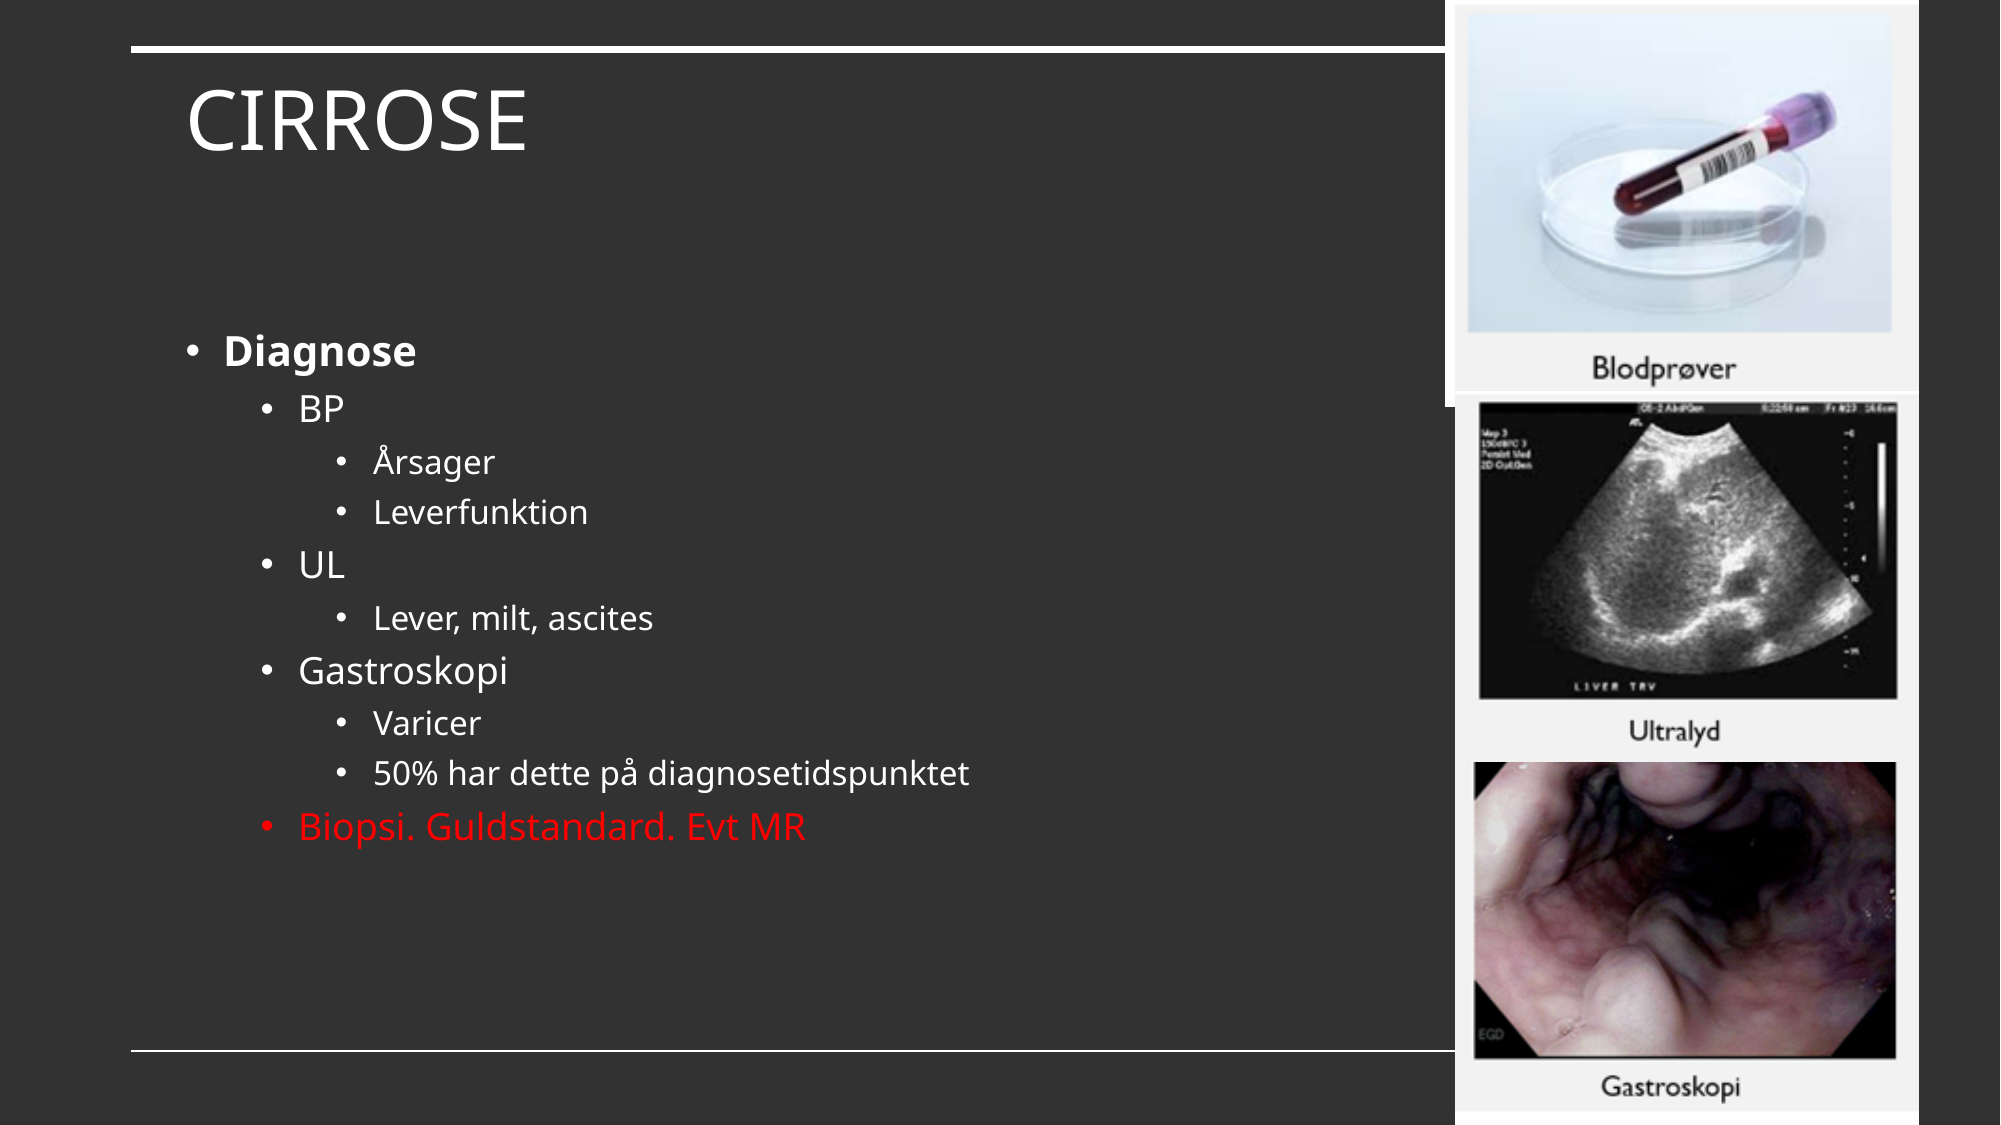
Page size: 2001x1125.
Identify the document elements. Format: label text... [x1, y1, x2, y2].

picture [1445, 0, 1919, 1125]
title Cirrose [170, 59, 1445, 278]
list Diagnose BP Årsager Leverfunktion UL Lever, milt, ascites Gastroskopi Varicer 50% har dette på diagnosetidspunktet Biopsi. Guldstandard. Evt MR [170, 317, 1272, 1032]
